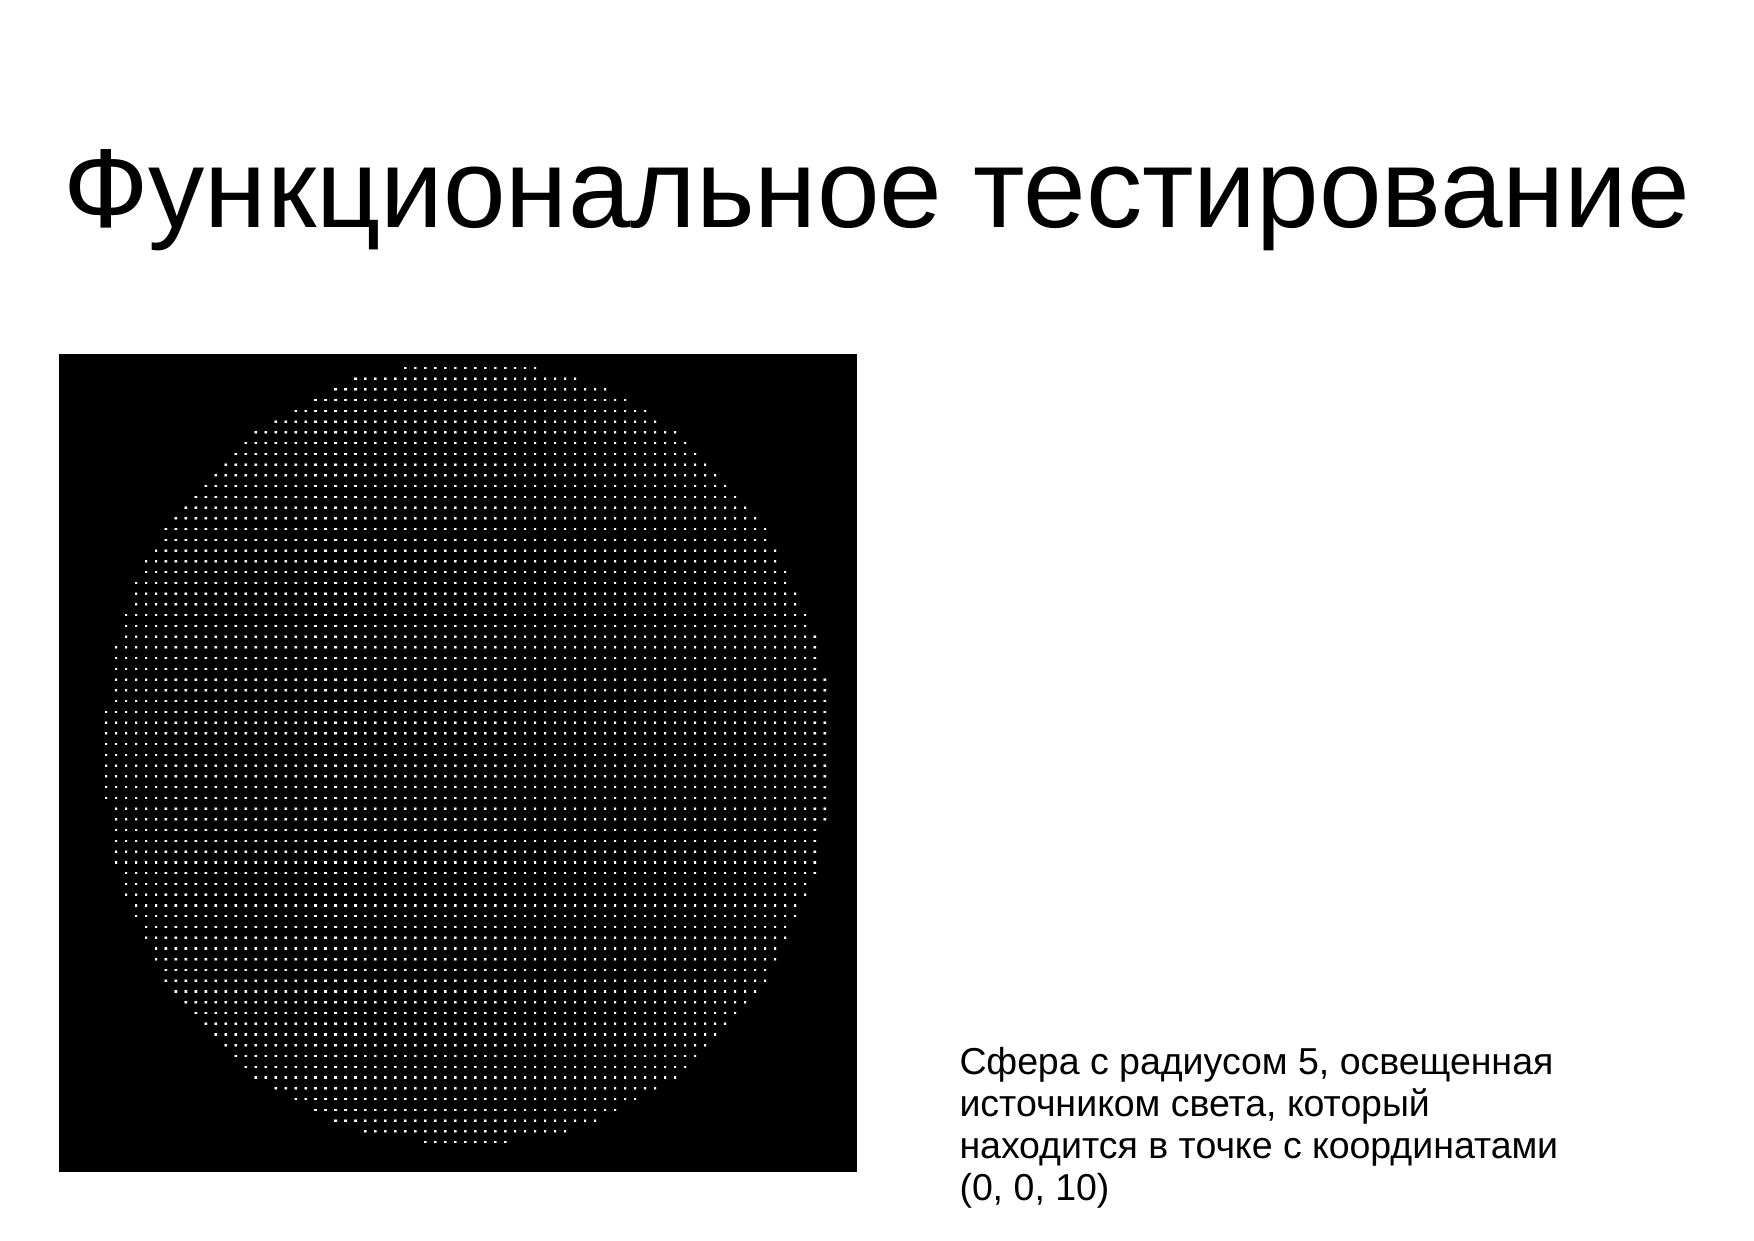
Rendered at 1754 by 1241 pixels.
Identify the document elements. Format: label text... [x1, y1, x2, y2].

text_box Сфера с радиусом 5, освещенная источником света, который находится в точке с координатами (0, 0, 10) [944, 1033, 1595, 1217]
title Функциональное тестирование [0, 52, 1754, 325]
picture [59, 354, 857, 1172]
